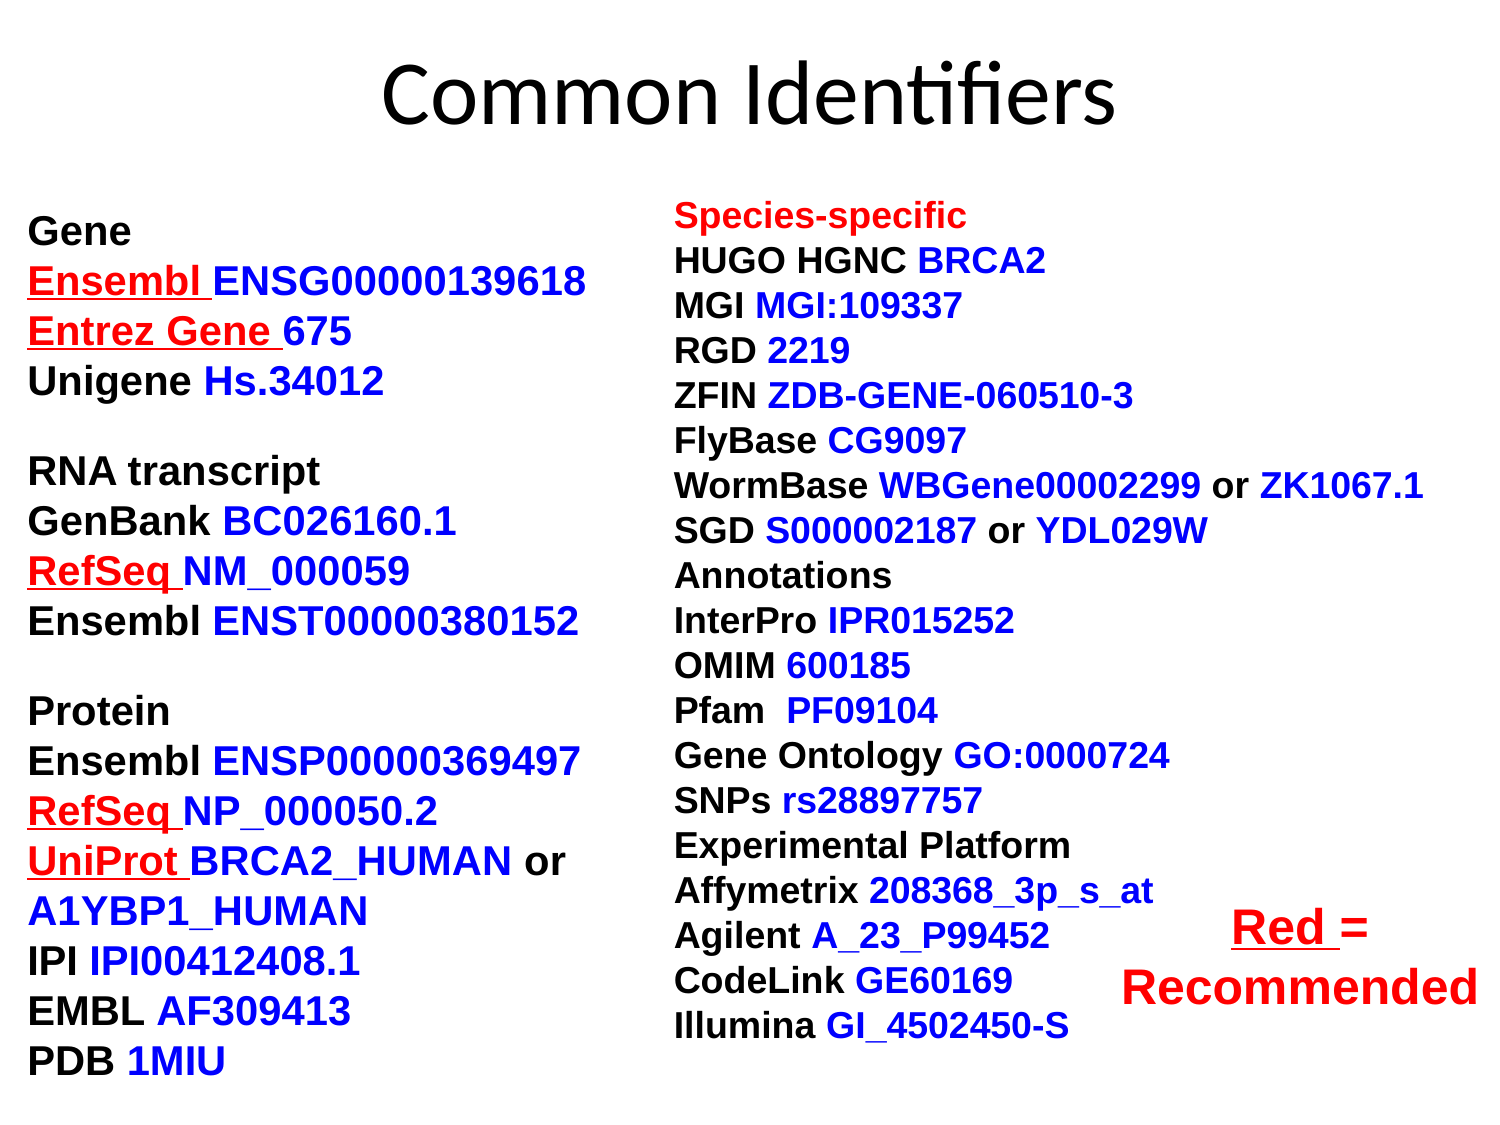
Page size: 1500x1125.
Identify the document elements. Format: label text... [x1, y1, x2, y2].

text_box Red = Recommended [1100, 887, 1500, 1023]
title Common Identifiers [112, 37, 1388, 138]
text_box Species-specific HUGO HGNC BRCA2 MGI MGI:109337 RGD 2219 ZFIN ZDB-GENE-060510-3 FlyBase CG9097 WormBase WBGene00002299 or ZK1067.1 SGD S000002187 or YDL029W Annotations InterPro IPR015252 OMIM 600185 Pfam PF09104 Gene Ontology GO:0000724 SNPs rs28897757 Experimental Platform Affymetrix 208368_3p_s_at Agilent A_23_P99452 CodeLink GE60169 Illumina GI_4502450-S [658, 183, 1450, 1054]
text_box Gene Ensembl ENSG00000139618 Entrez Gene 675 Unigene Hs.34012 RNA transcript GenBank BC026160.1 RefSeq NM_000059 Ensembl ENST00000380152 Protein Ensembl ENSP00000369497 RefSeq NP_000050.2 UniProt BRCA2_HUMAN or A1YBP1_HUMAN IPI IPI00412408.1 EMBL AF309413 PDB 1MIU [12, 196, 700, 1092]
